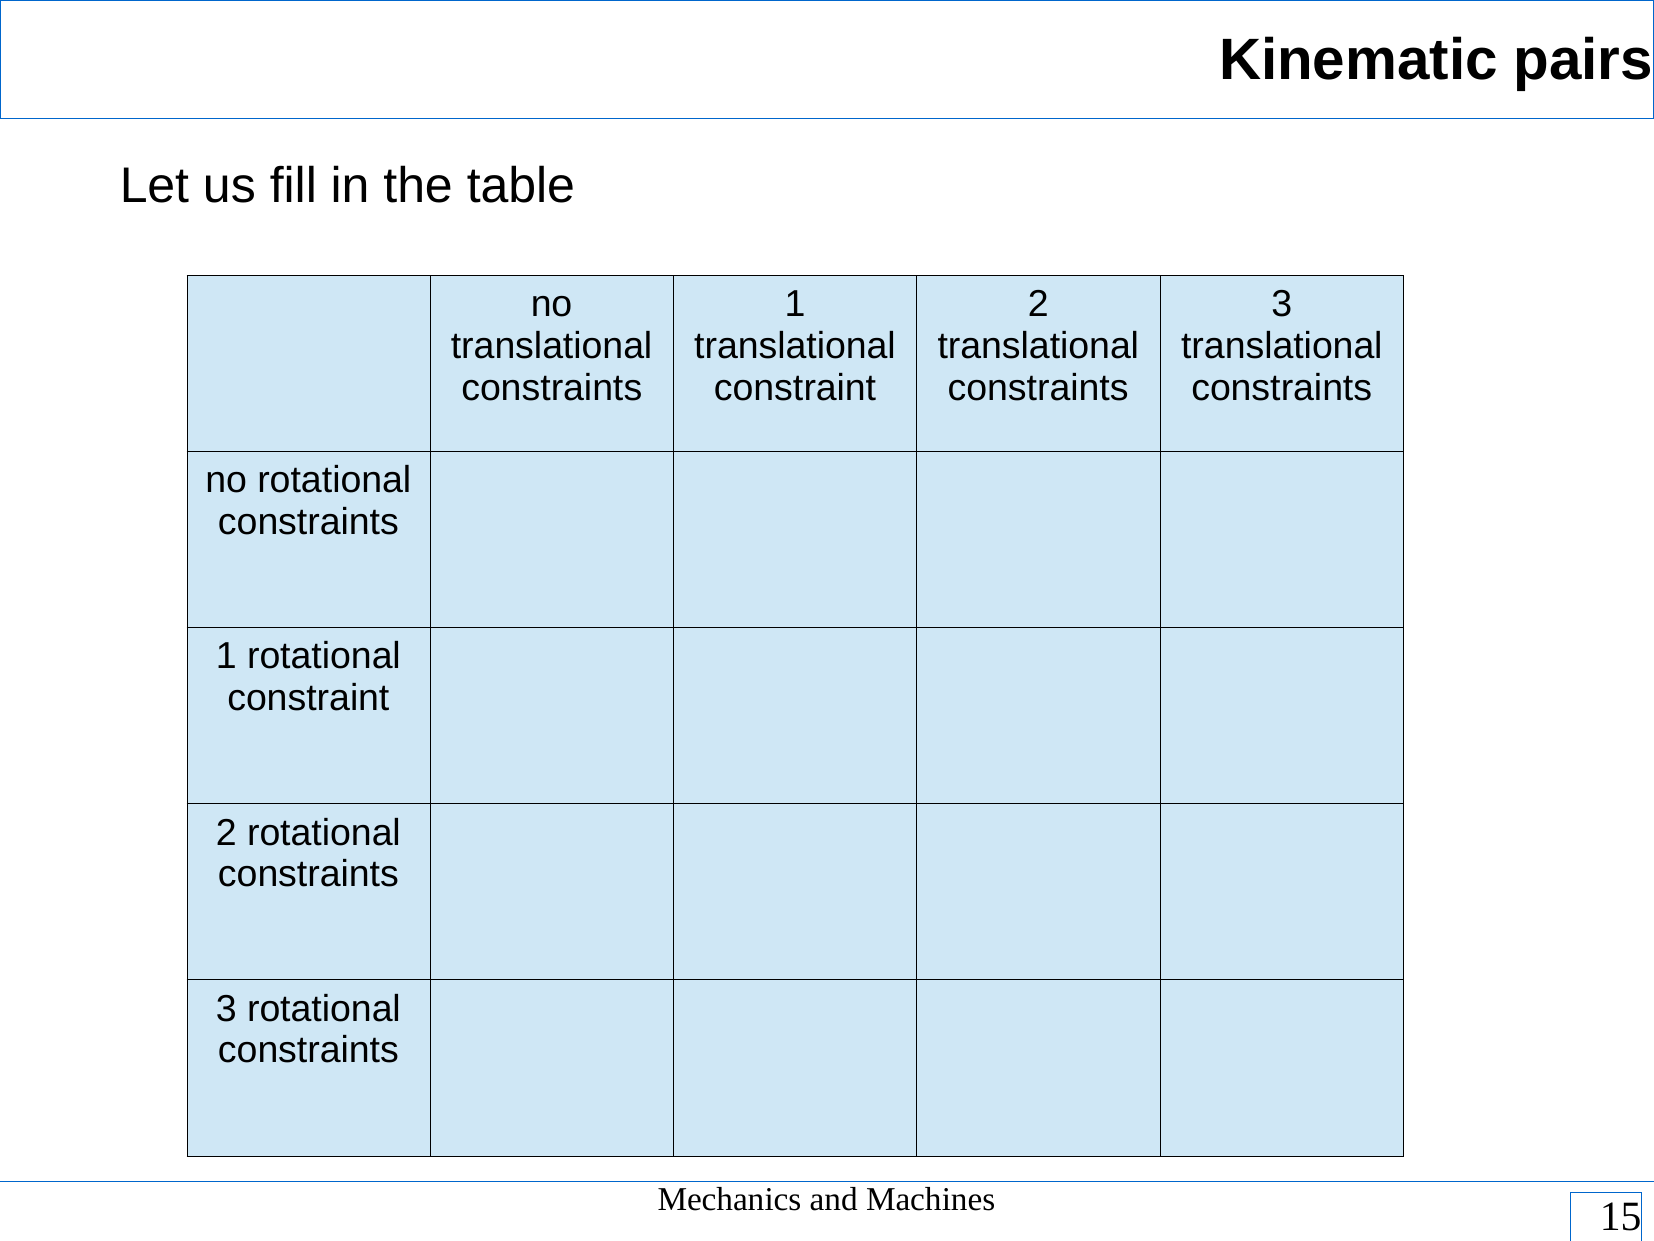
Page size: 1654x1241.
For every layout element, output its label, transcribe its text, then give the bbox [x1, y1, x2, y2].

table_cell [1161, 452, 1403, 627]
table_cell [431, 804, 673, 979]
table_cell [674, 804, 916, 979]
table_cell [674, 628, 916, 803]
table_cell [1161, 804, 1403, 979]
table_cell [431, 980, 673, 1156]
table_cell [917, 628, 1160, 803]
table_cell [917, 452, 1160, 627]
text_box Let us fill in the table [105, 150, 601, 277]
table_cell [674, 452, 916, 627]
title Kinematic pairs [0, 0, 1654, 119]
table_cell [431, 628, 673, 803]
table_cell 2 rotational constraints [188, 804, 430, 979]
table_cell [431, 452, 673, 627]
table_cell [917, 980, 1160, 1156]
table_cell [1161, 980, 1403, 1156]
table_cell 3 rotational constraints [188, 980, 430, 1156]
table_header [188, 277, 430, 451]
table_cell 1 rotational constraint [188, 628, 430, 803]
table_cell no rotational constraints [188, 452, 430, 627]
table_header 2 translational constraints [917, 276, 1160, 451]
table_cell [674, 980, 916, 1156]
table_cell [1161, 628, 1403, 803]
table_header 1 translational constraint [674, 276, 916, 451]
table_header 3 translational constraints [1161, 276, 1403, 451]
table_header no translational constraints [431, 276, 673, 451]
table_cell [917, 804, 1160, 979]
